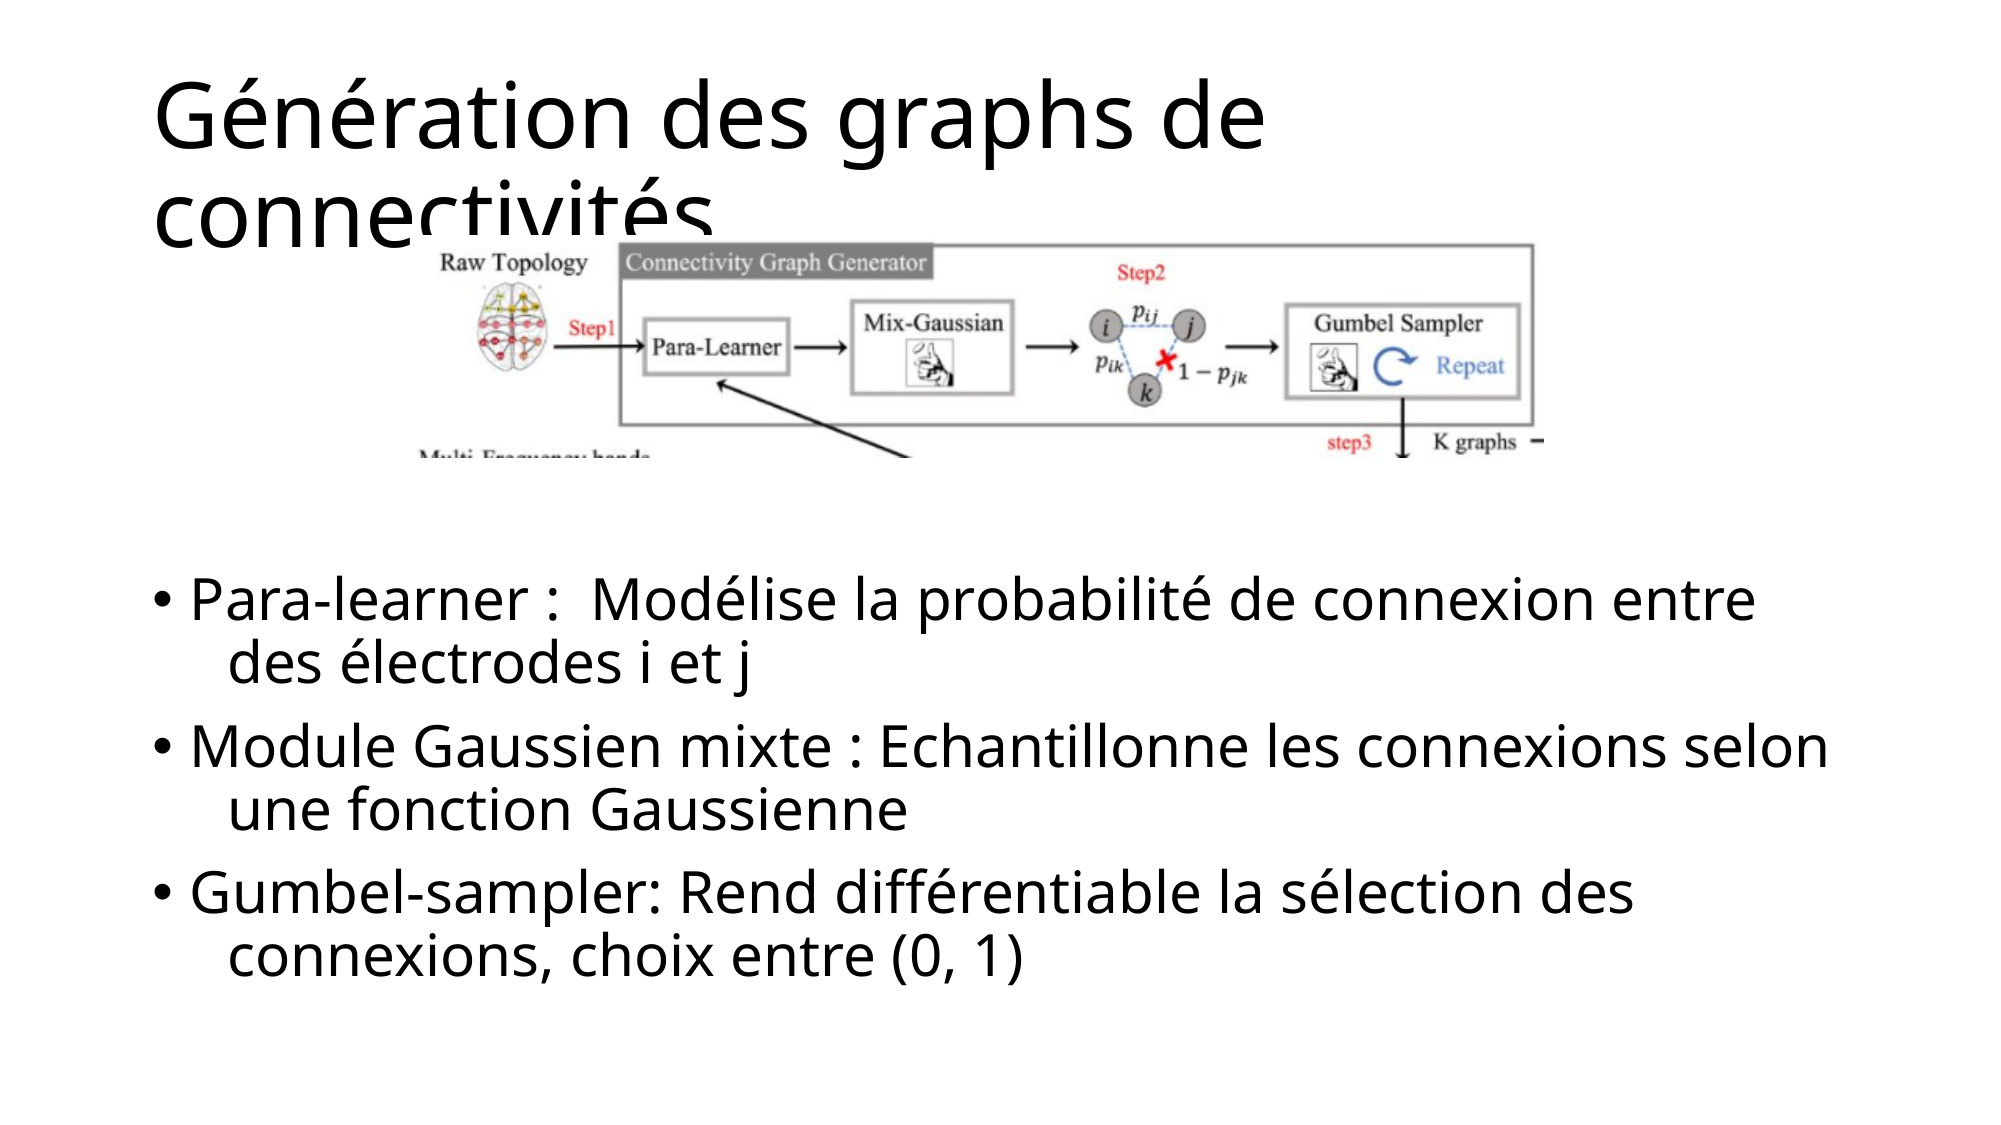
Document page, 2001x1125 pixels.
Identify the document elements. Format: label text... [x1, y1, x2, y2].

picture [415, 235, 1544, 458]
text_box Para-learner : Modélise la probabilité de connexion entre des électrodes i et j Module Gaussien mixte : Echantillonne les connexions selon une fonction Gaussienne Gumbel-sampler: Rend différentiable la sélection des connexions, choix entre (0, 1) [137, 563, 1863, 1014]
title Génération des graphs de connectivités [137, 59, 1863, 278]
